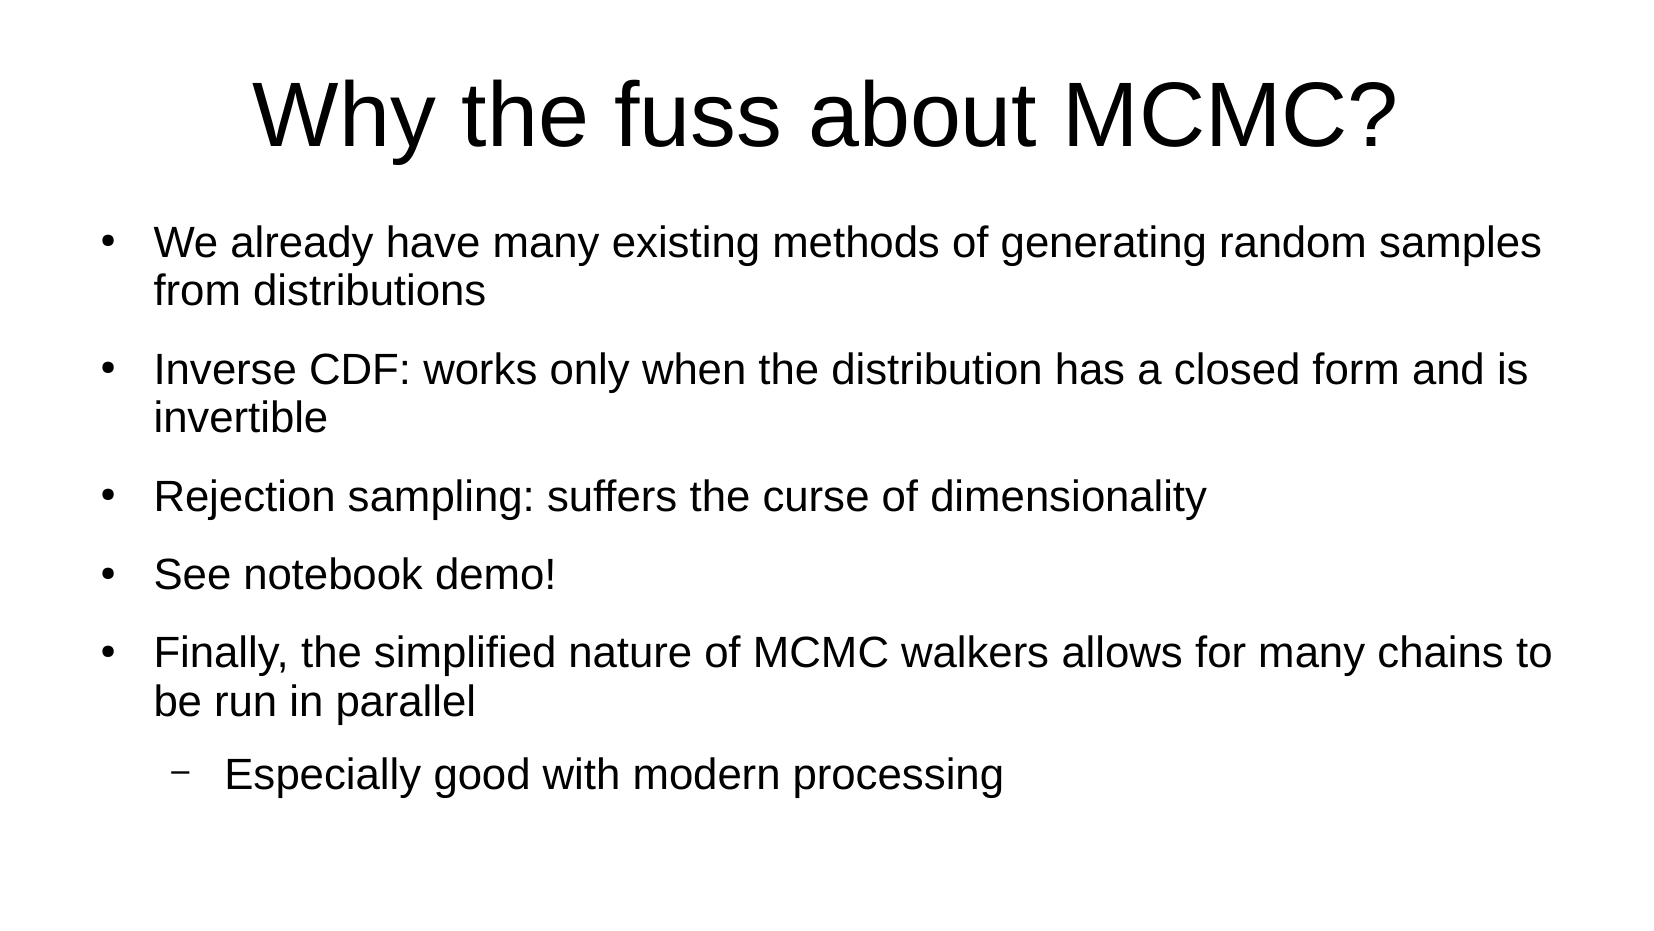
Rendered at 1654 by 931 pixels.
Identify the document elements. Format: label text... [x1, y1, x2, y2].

title Why the fuss about MCMC? [82, 37, 1571, 193]
list We already have many existing methods of generating random samples from distributions Inverse CDF: works only when the distribution has a closed form and is invertible Rejection sampling: suffers the curse of dimensionality See notebook demo! Finally, the simplified nature of MCMC walkers allows for many chains to be run in parallel Especially good with modern processing [82, 217, 1571, 826]
